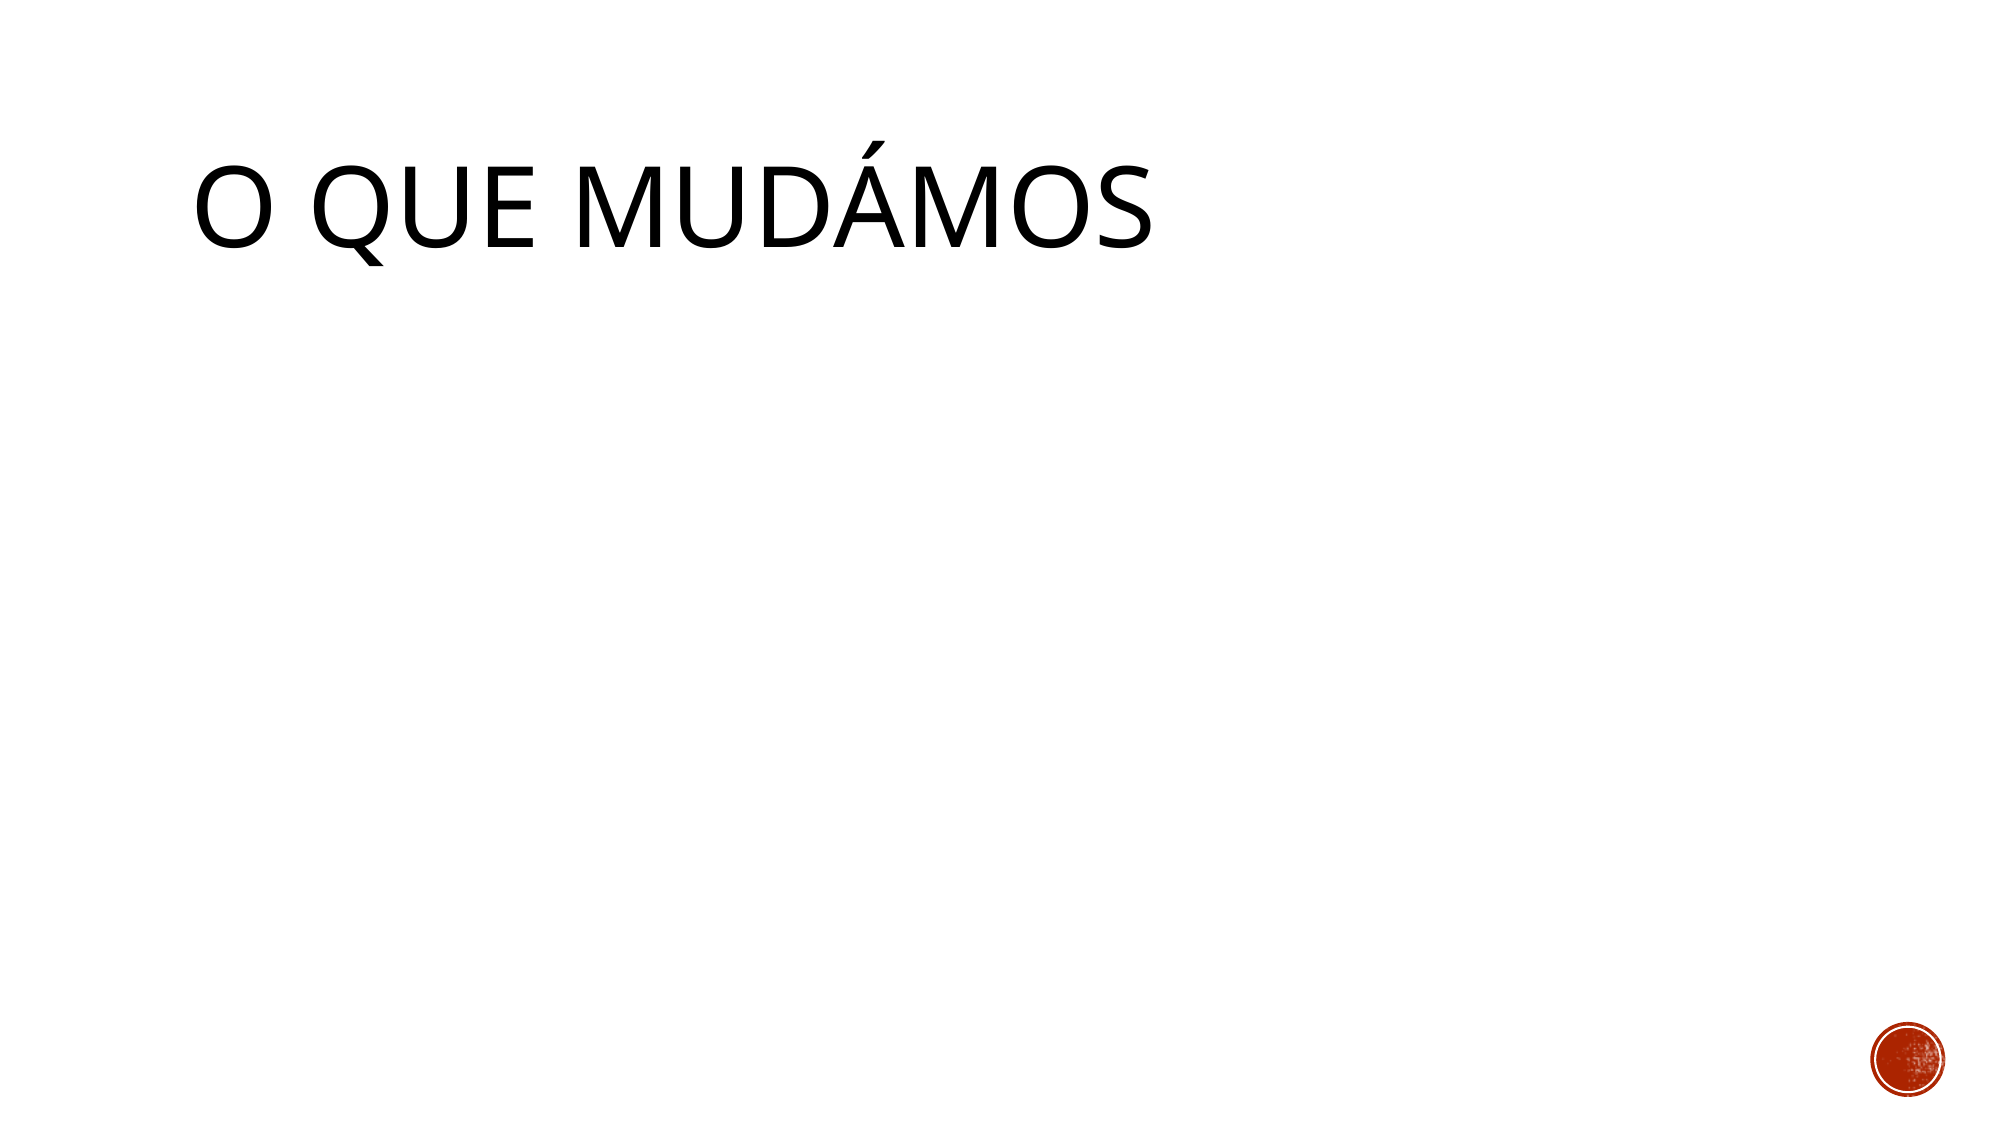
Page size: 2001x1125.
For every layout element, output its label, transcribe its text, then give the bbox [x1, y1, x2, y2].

title O que mudámos [175, 79, 1826, 344]
